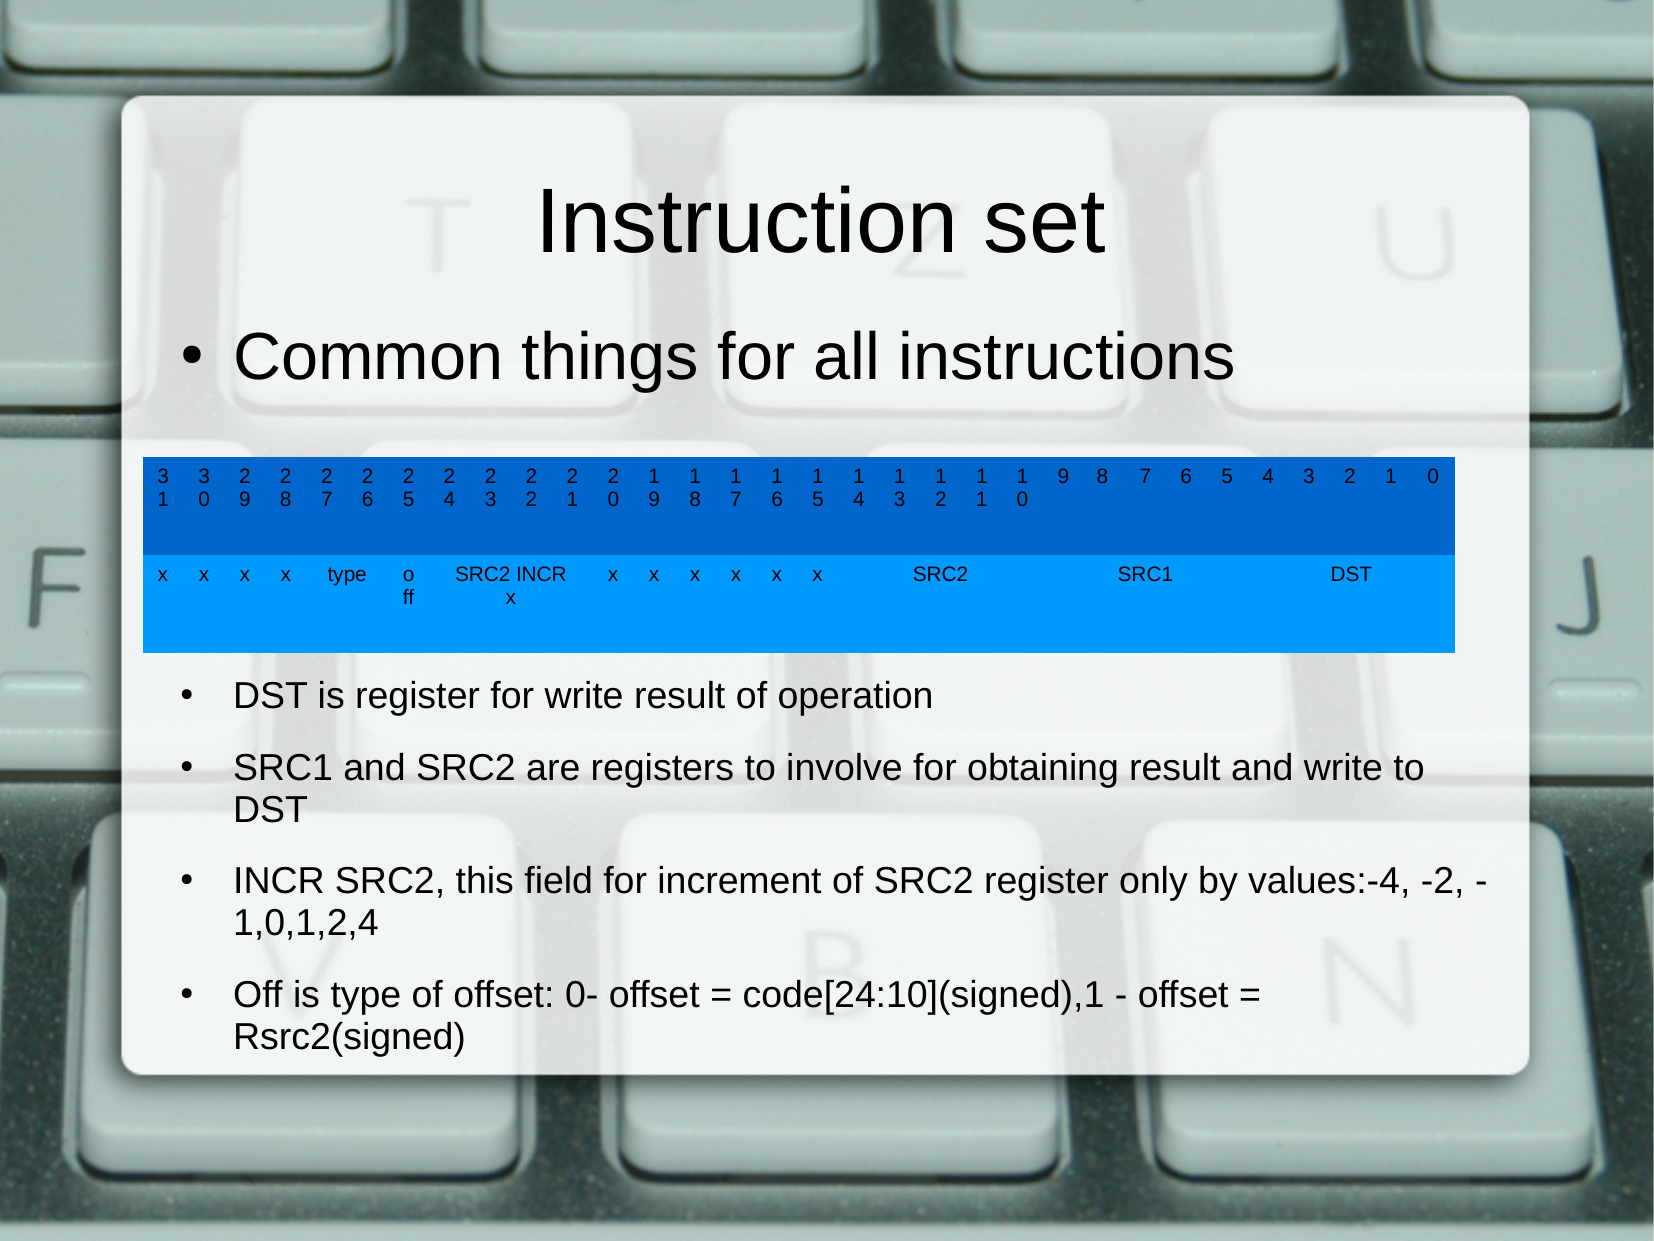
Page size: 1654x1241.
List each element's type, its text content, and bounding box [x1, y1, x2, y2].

table_header 5 [1207, 457, 1248, 555]
table_header 19 [634, 457, 675, 555]
table_header 12 [920, 457, 961, 555]
list Common things for all instructions [162, 318, 1501, 451]
table_header 30 [183, 457, 224, 555]
table_cell x [265, 555, 306, 653]
table_header 2 [1329, 457, 1370, 555]
table_header 11 [961, 457, 1002, 555]
table_cell x [183, 555, 224, 653]
table_cell DST [1248, 555, 1455, 653]
table_cell SRC2 [838, 555, 1043, 653]
list DST is register for write result of operation SRC1 and SRC2 are registers to involve for obtaining result and write to DST INCR SRC2, this field for increment of SRC2 register only by values:-4, -2, -1,0,1,2,4 Off is type of offset: 0- offset = code[24:10](signed),1 - offset = Rsrc2(signed) [162, 675, 1501, 1129]
table_header 9 [1043, 457, 1080, 555]
table_header 14 [838, 457, 879, 555]
table_header 1 [1370, 457, 1411, 555]
table_header 21 [552, 457, 593, 555]
table_cell x [593, 555, 634, 653]
table_header 24 [429, 457, 470, 555]
table_header 29 [224, 457, 265, 555]
table_cell SRC1 [1043, 555, 1248, 653]
table_cell x [634, 555, 675, 653]
table_header 22 [511, 457, 552, 555]
table_header 7 [1125, 457, 1166, 555]
table_header 10 [1002, 457, 1043, 555]
table_header 15 [797, 457, 838, 555]
table_cell off [388, 555, 429, 653]
table_header 6 [1166, 457, 1207, 555]
table_cell x [716, 555, 756, 653]
title Instruction set [135, 125, 1506, 318]
table_cell x [675, 555, 716, 653]
table_header 31 [143, 457, 183, 555]
table_cell SRC2 INCR x [429, 555, 593, 653]
table_header 8 [1080, 457, 1125, 555]
table_header 20 [593, 457, 634, 555]
table_cell x [797, 555, 838, 653]
table_header 13 [879, 457, 920, 555]
picture [0, 0, 1654, 1241]
table_header 3 [1288, 457, 1329, 555]
table_header 26 [347, 457, 388, 555]
table_cell x [756, 555, 797, 653]
table_header 27 [306, 457, 347, 555]
table_header 0 [1411, 457, 1455, 555]
table_cell x [224, 555, 265, 653]
table_header 23 [470, 457, 511, 555]
table_cell type [306, 555, 388, 653]
table_header 4 [1248, 457, 1288, 555]
table_header 25 [388, 457, 429, 555]
table_header 16 [756, 457, 797, 555]
table_header 18 [675, 457, 716, 555]
table_header 28 [265, 457, 306, 555]
table_header 17 [716, 457, 756, 555]
table_cell x [143, 555, 183, 653]
